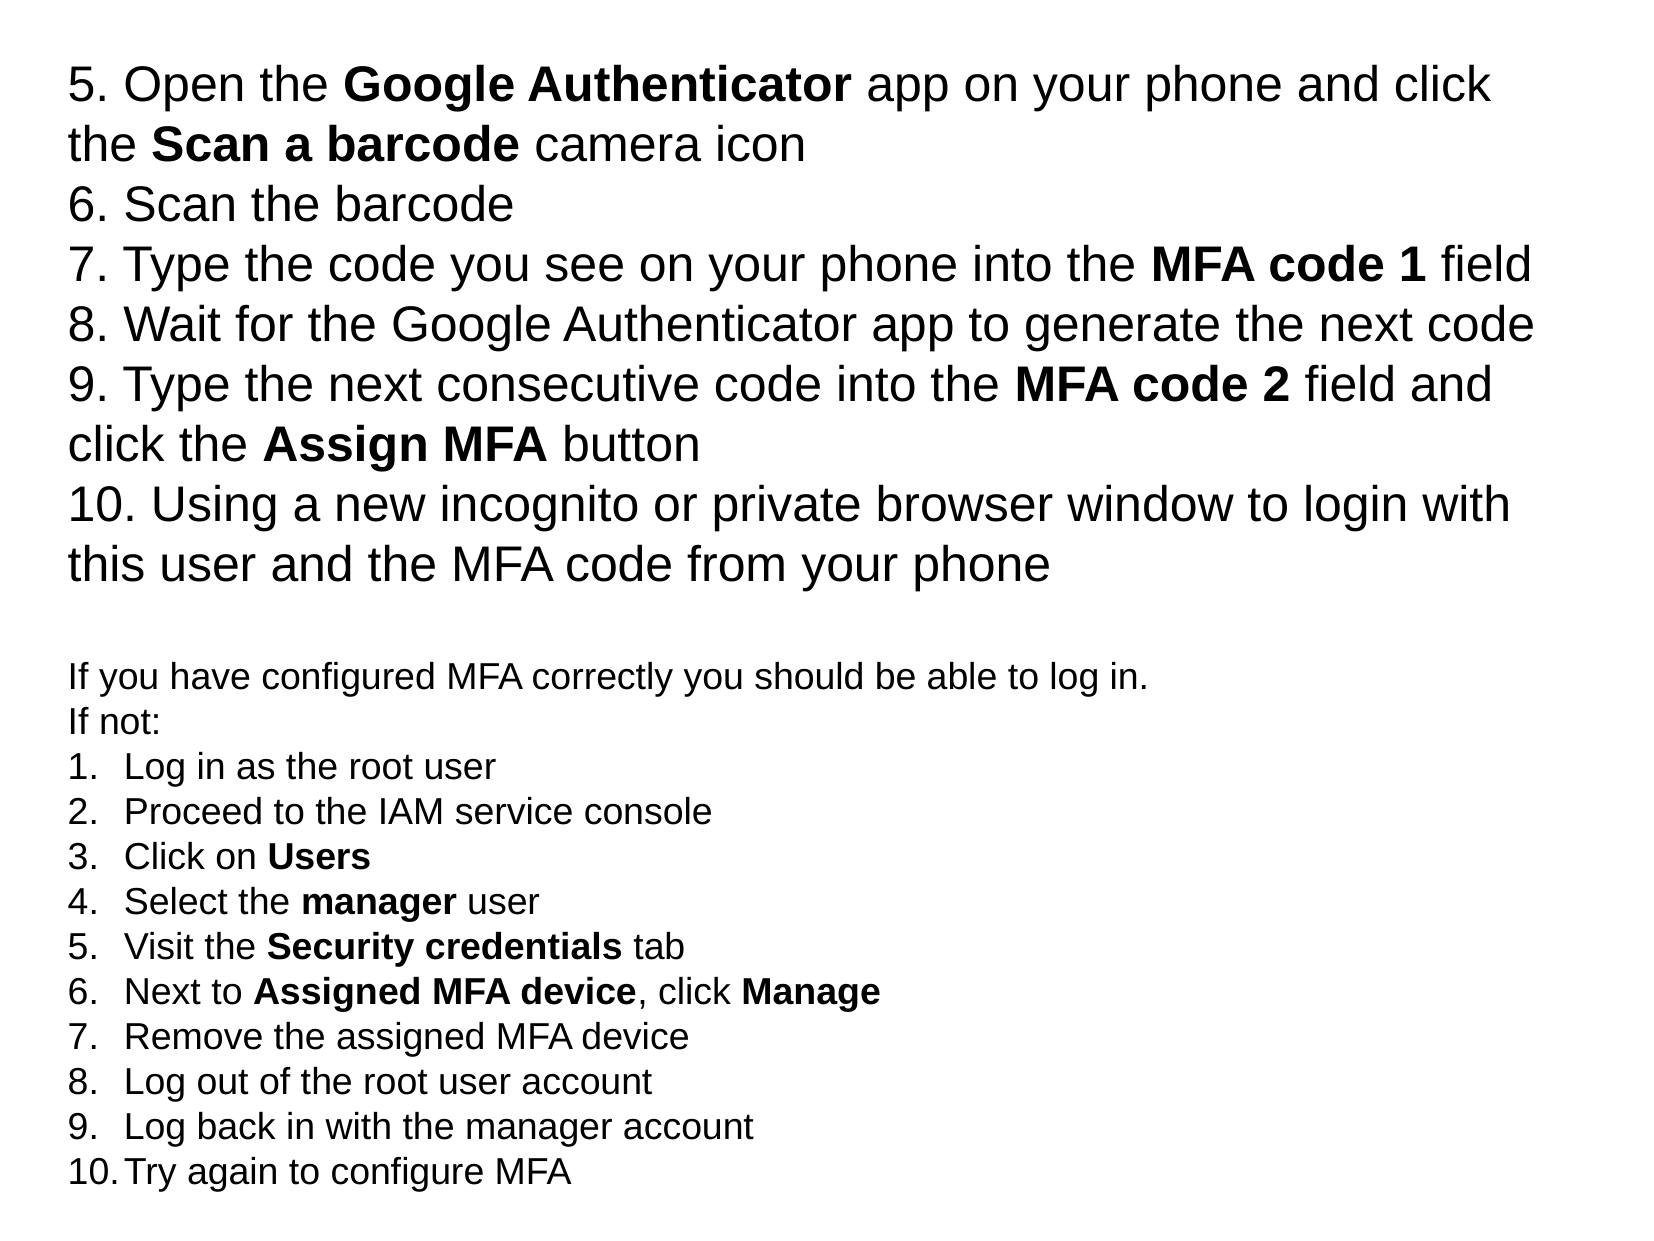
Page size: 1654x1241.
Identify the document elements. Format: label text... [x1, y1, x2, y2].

list 5. Open the Google Authenticator app on your phone and click the Scan a barcode camera icon 6. Scan the barcode 7. Type the code you see on your phone into the MFA code 1 field 8. Wait for the Google Authenticator app to generate the next code 9. Type the next consecutive code into the MFA code 2 field and click the Assign MFA button 10. Using a new incognito or private browser window to login with this user and the MFA code from your phone If you have configured MFA correctly you should be able to log in. If not: Log in as the root user Proceed to the IAM service console Click on Users Select the manager user Visit the Security credentials tab Next to Assigned MFA device, click Manage Remove the assigned MFA device Log out of the root user account Log back in with the manager account Try again to configure MFA [67, 51, 1556, 1195]
